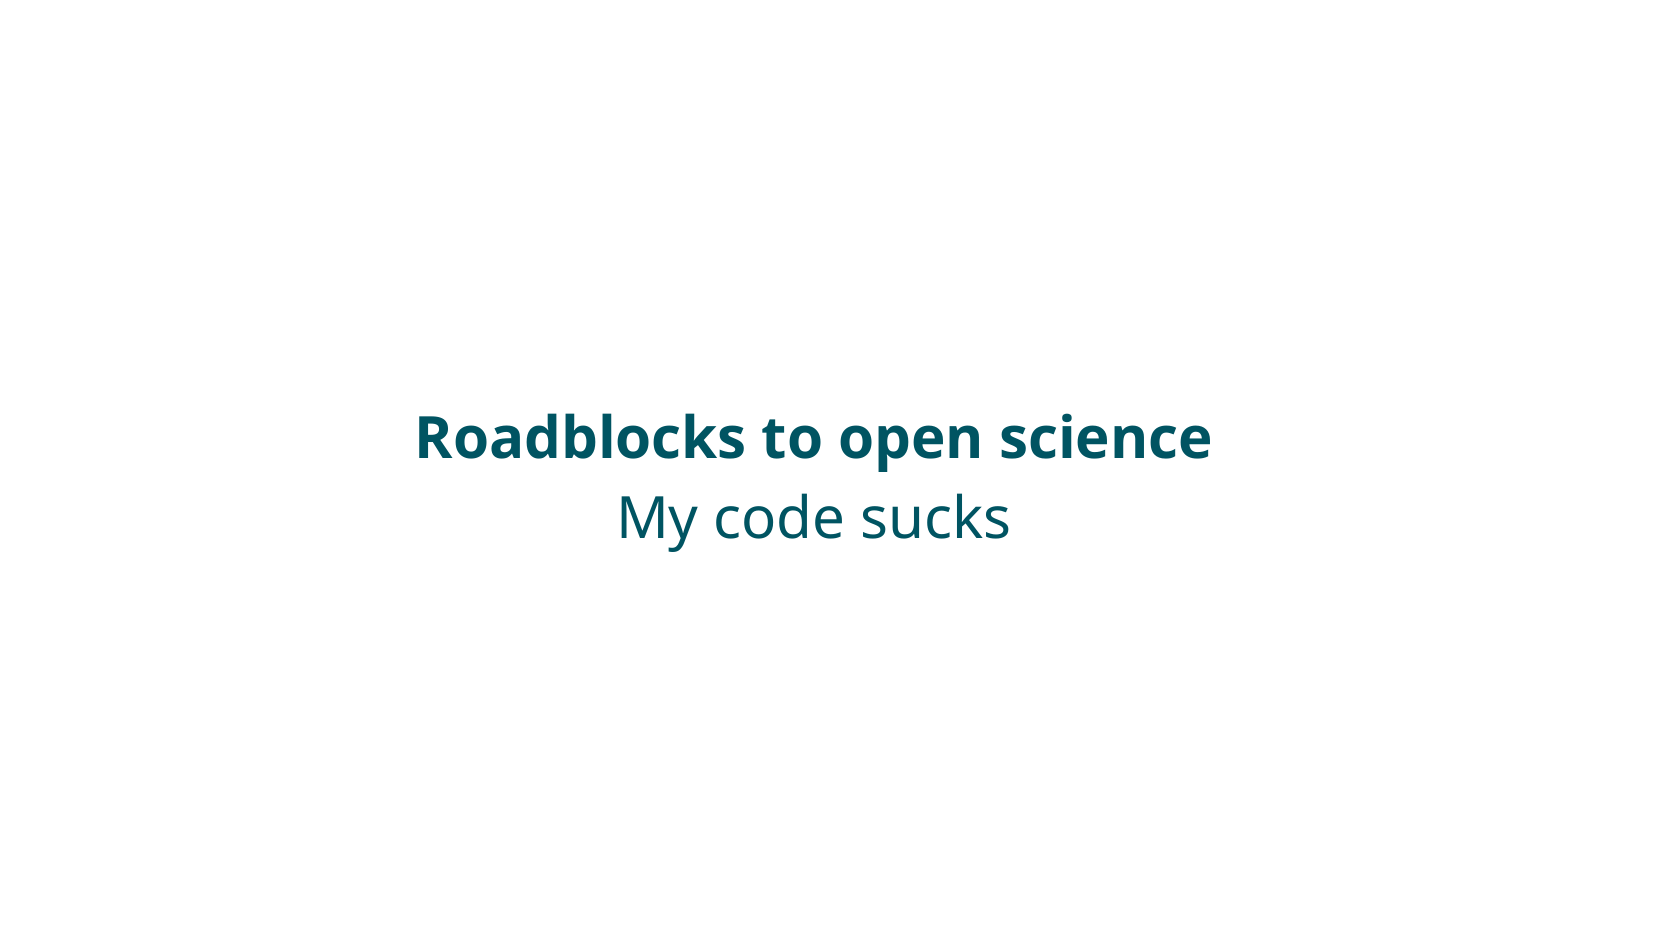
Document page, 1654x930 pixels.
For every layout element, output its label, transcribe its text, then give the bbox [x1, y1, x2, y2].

text_box Roadblocks to open science My code sucks [399, 389, 1174, 541]
